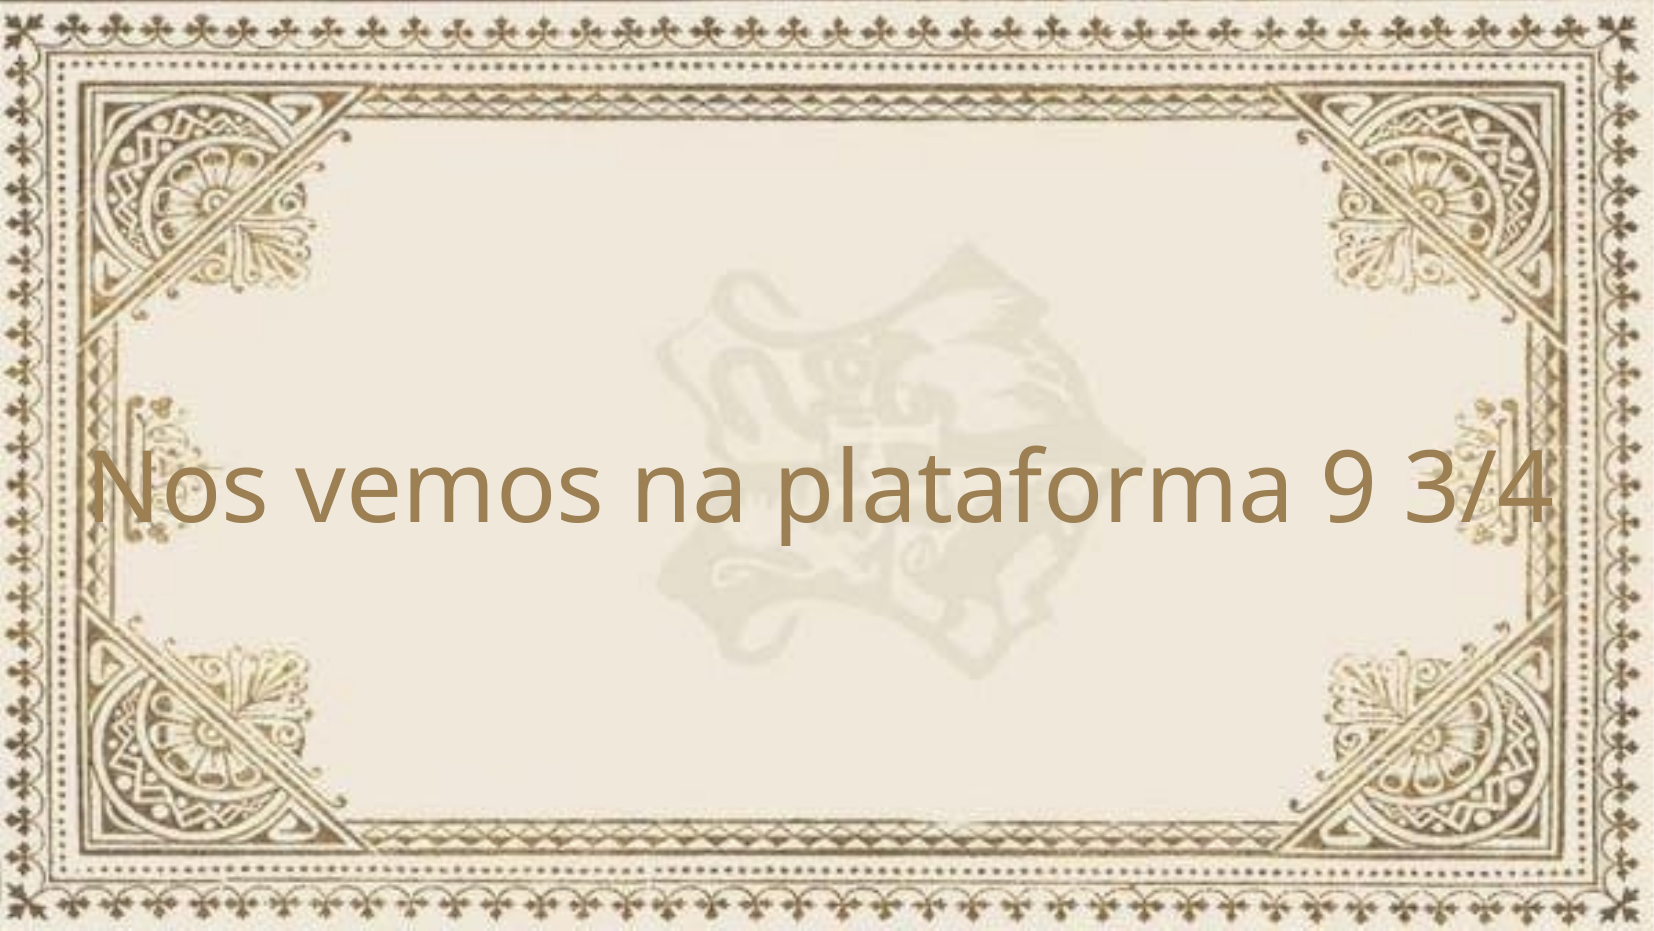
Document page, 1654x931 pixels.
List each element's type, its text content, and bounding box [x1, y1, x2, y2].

picture [0, 0, 1654, 931]
subtitle Nos vemos na plataforma 9 3/4 [76, 18, 1565, 739]
